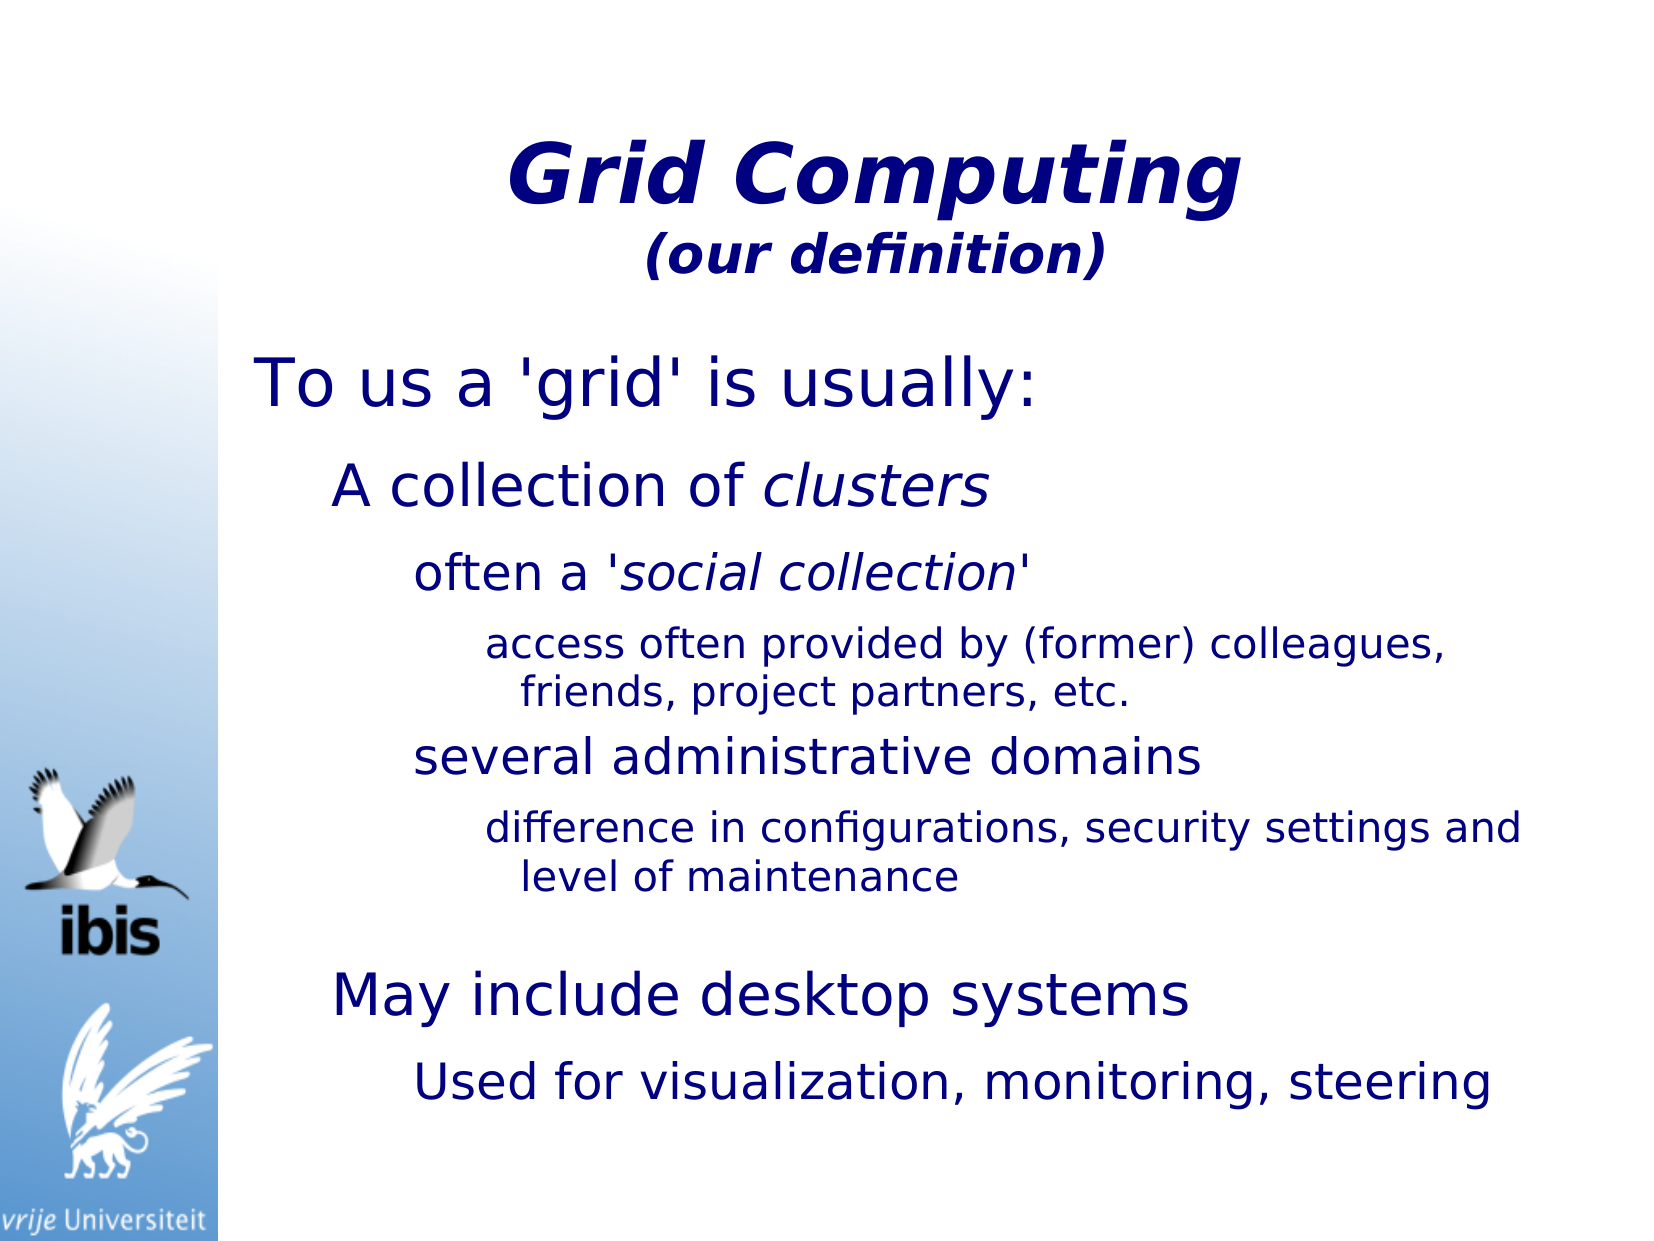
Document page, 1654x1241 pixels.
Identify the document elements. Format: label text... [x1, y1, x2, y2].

list To us a 'grid' is usually: A collection of clusters often a 'social collection' access often provided by (former) colleagues, friends, project partners, etc. several administrative domains difference in configurations, security settings and level of maintenance May include desktop systems Used for visualization, monitoring, steering [236, 344, 1534, 1196]
picture [0, 0, 218, 1241]
title Grid Computing (our definition) [219, 102, 1534, 311]
